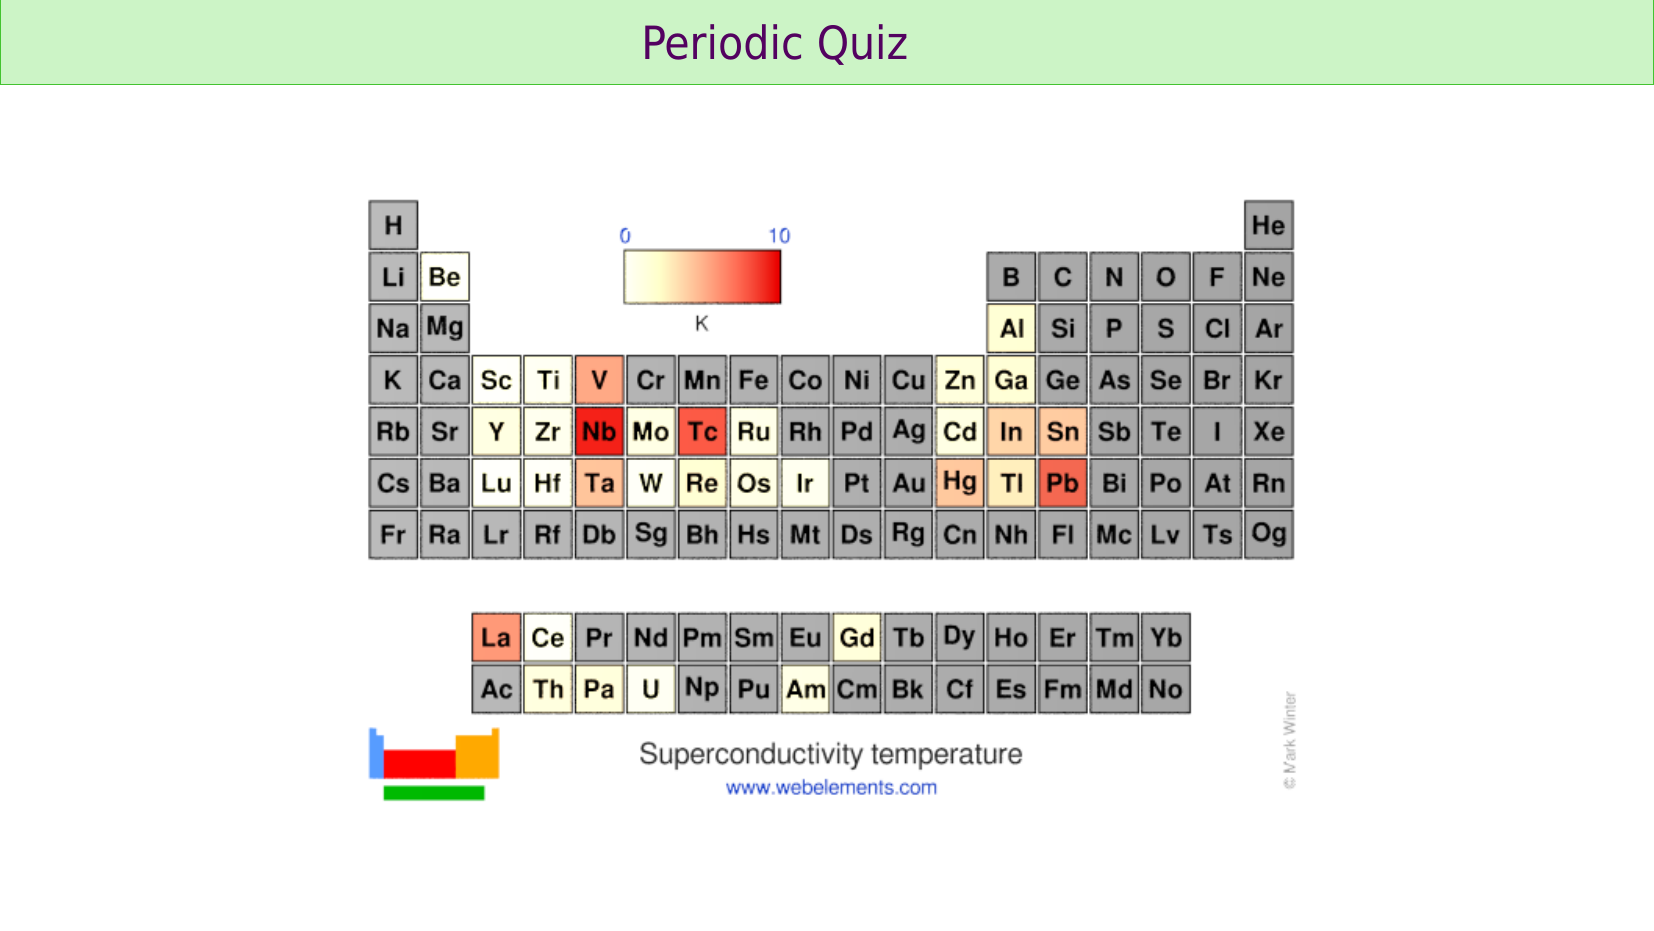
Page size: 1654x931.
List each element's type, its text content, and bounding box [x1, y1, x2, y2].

picture [331, 183, 1332, 809]
text_box [0, 0, 1654, 85]
text_box Periodic Quiz [626, 9, 937, 78]
